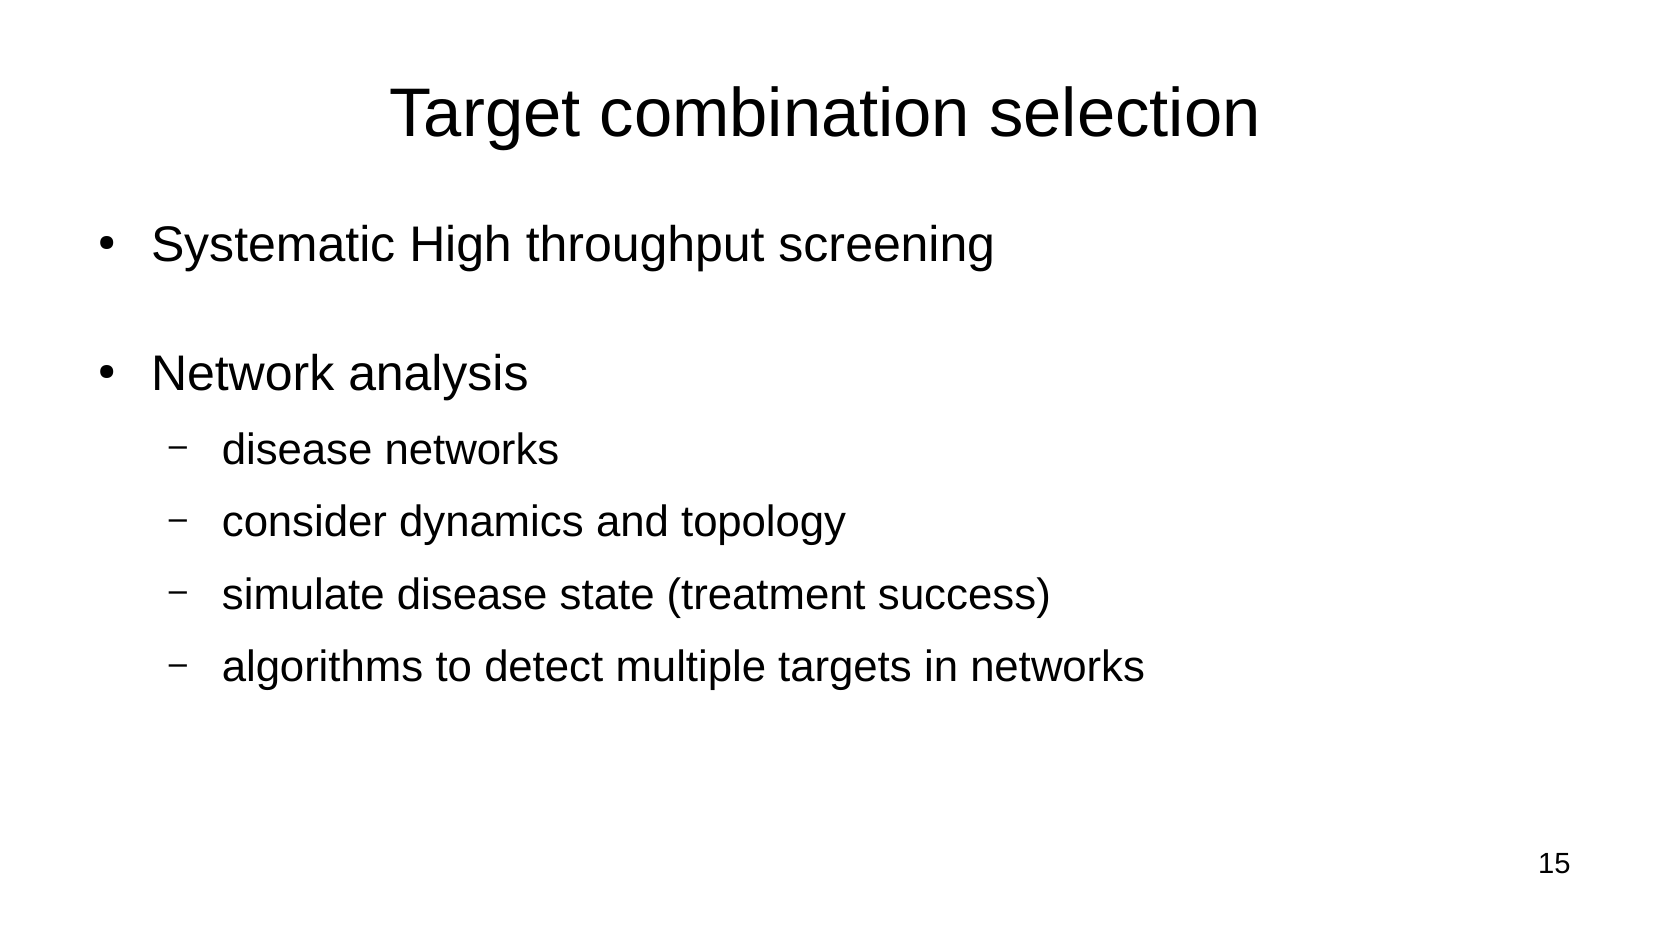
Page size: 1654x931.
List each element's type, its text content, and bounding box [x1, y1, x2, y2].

title Target combination selection [80, 35, 1571, 191]
list Systematic High throughput screening Network analysis disease networks consider dynamics and topology simulate disease state (treatment success) algorithms to detect multiple targets in networks [80, 216, 1571, 889]
